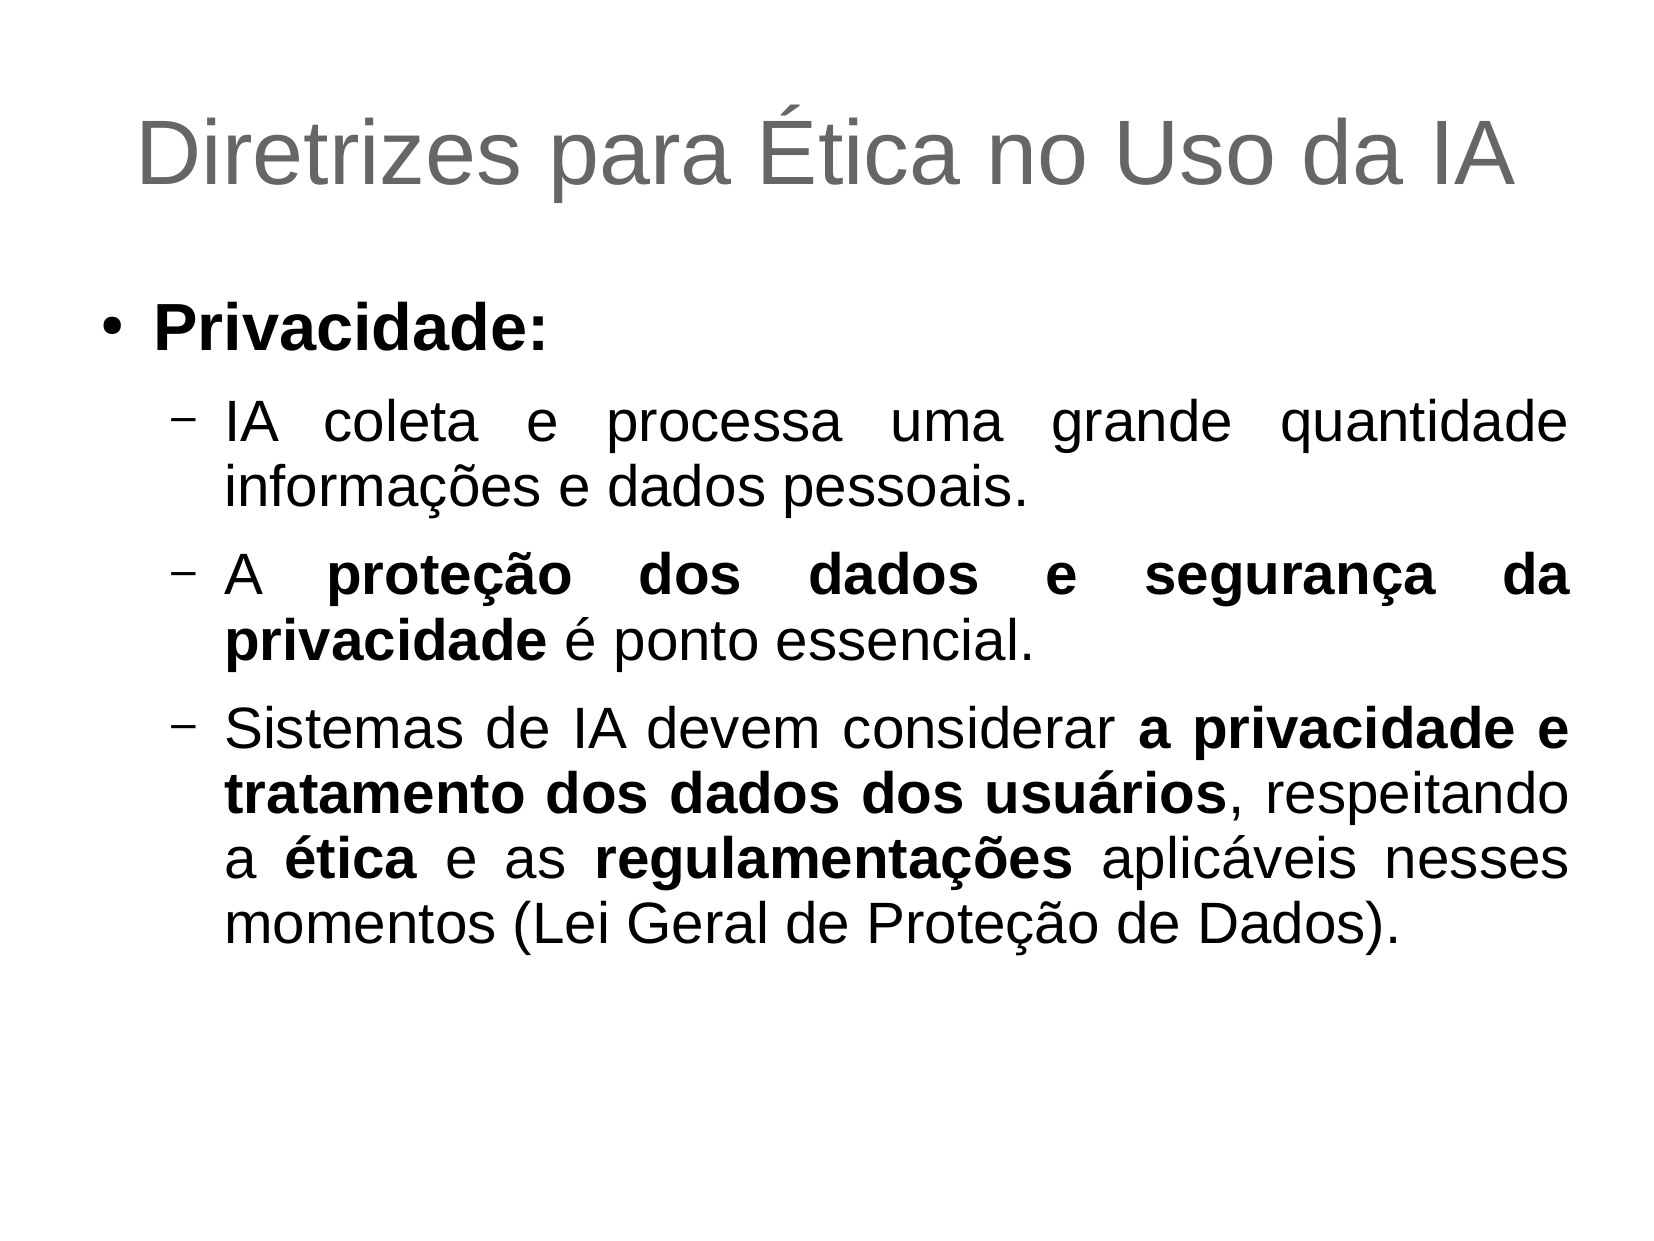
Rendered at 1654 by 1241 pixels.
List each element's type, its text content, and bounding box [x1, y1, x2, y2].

list Privacidade: IA coleta e processa uma grande quantidade informações e dados pessoais. A proteção dos dados e segurança da privacidade é ponto essencial. Sistemas de IA devem considerar a privacidade e tratamento dos dados dos usuários, respeitando a ética e as regulamentações aplicáveis nesses momentos (Lei Geral de Proteção de Dados). [82, 290, 1571, 1134]
title Diretrizes para Ética no Uso da IA [82, 49, 1571, 257]
